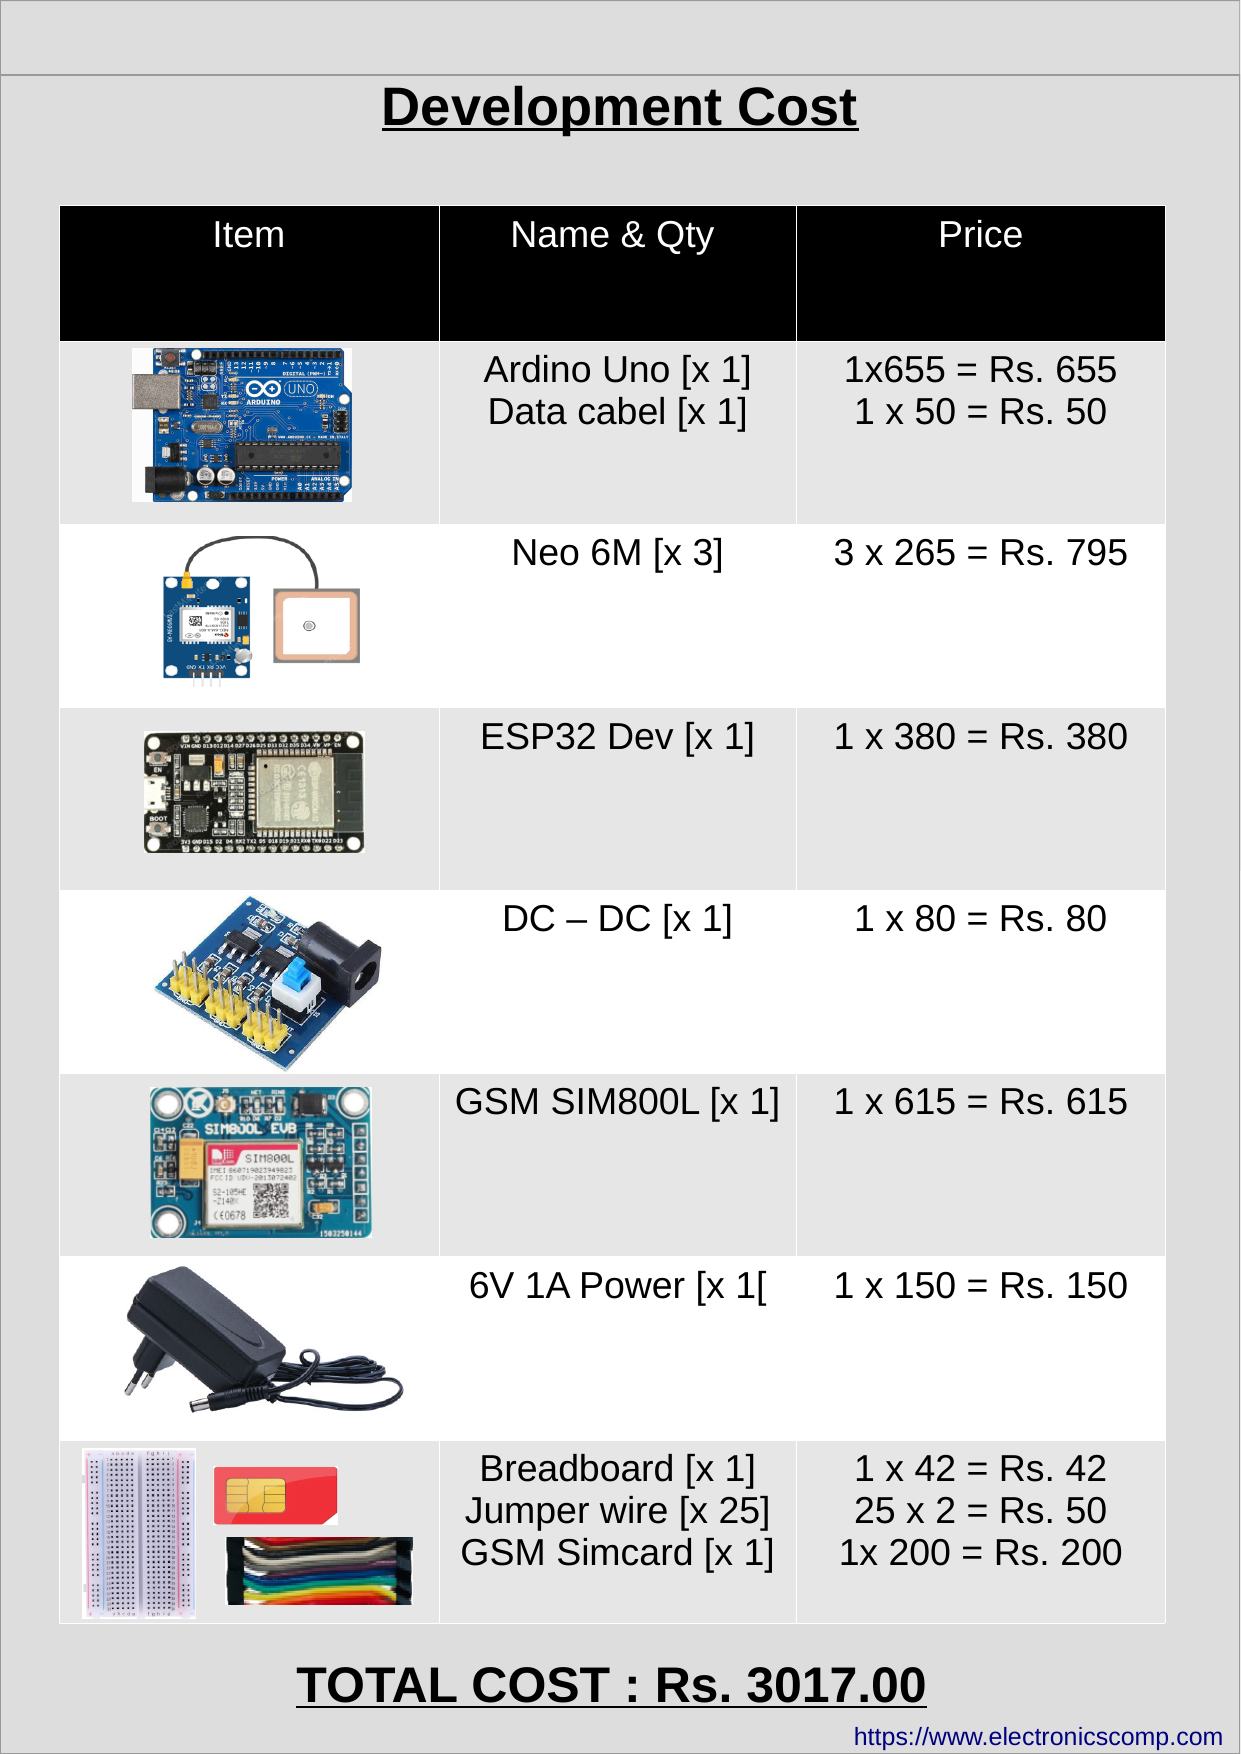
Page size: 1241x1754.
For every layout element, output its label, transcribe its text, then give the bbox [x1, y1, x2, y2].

table_cell [60, 1074, 439, 1256]
picture [150, 1087, 372, 1238]
text_box TOTAL COST : Rs. 3017.00 [49, 1650, 1175, 1721]
table_cell 1x655 = Rs. 655 1 x 50 = Rs. 50 [797, 342, 1165, 524]
picture [106, 1263, 407, 1414]
picture [82, 1448, 196, 1619]
picture [132, 348, 352, 502]
table_cell [60, 525, 439, 707]
table_cell DC – DC [x 1] [440, 891, 796, 1073]
picture [144, 731, 365, 854]
table_cell 1 x 615 = Rs. 615 [797, 1074, 1165, 1256]
text_box Development Cost [0, 69, 1241, 145]
text_box https://www.electronicscomp.com [742, 1715, 1241, 1754]
table_cell [60, 891, 439, 1073]
table_cell Breadboard [x 1] Jumper wire [x 25] GSM Simcard [x 1] [440, 1441, 796, 1623]
table_cell 1 x 380 = Rs. 380 [797, 708, 1165, 890]
text_box [0, 145, 1241, 1754]
table_cell [60, 1257, 439, 1440]
table_cell 1 x 150 = Rs. 150 [797, 1257, 1165, 1440]
picture [144, 894, 391, 1073]
table_cell ESP32 Dev [x 1] [440, 708, 796, 890]
table_header Item [60, 206, 439, 341]
table_cell [60, 708, 439, 890]
table_header Name & Qty [440, 206, 796, 341]
table_cell 1 x 42 = Rs. 42 25 x 2 = Rs. 50 1x 200 = Rs. 200 [797, 1441, 1165, 1623]
table_cell [60, 1441, 439, 1623]
table_header Price [797, 206, 1165, 341]
table_cell 6V 1A Power [x 1[ [440, 1257, 796, 1440]
table_cell [60, 342, 439, 524]
table_cell Ardino Uno [x 1] Data cabel [x 1] [440, 342, 796, 524]
picture [151, 536, 364, 687]
picture [225, 1537, 413, 1605]
table_cell Neo 6M [x 3] [440, 525, 796, 707]
picture [213, 1466, 338, 1525]
table_cell 3 x 265 = Rs. 795 [797, 525, 1165, 707]
table_cell GSM SIM800L [x 1] [440, 1074, 796, 1256]
table_cell 1 x 80 = Rs. 80 [797, 891, 1165, 1073]
